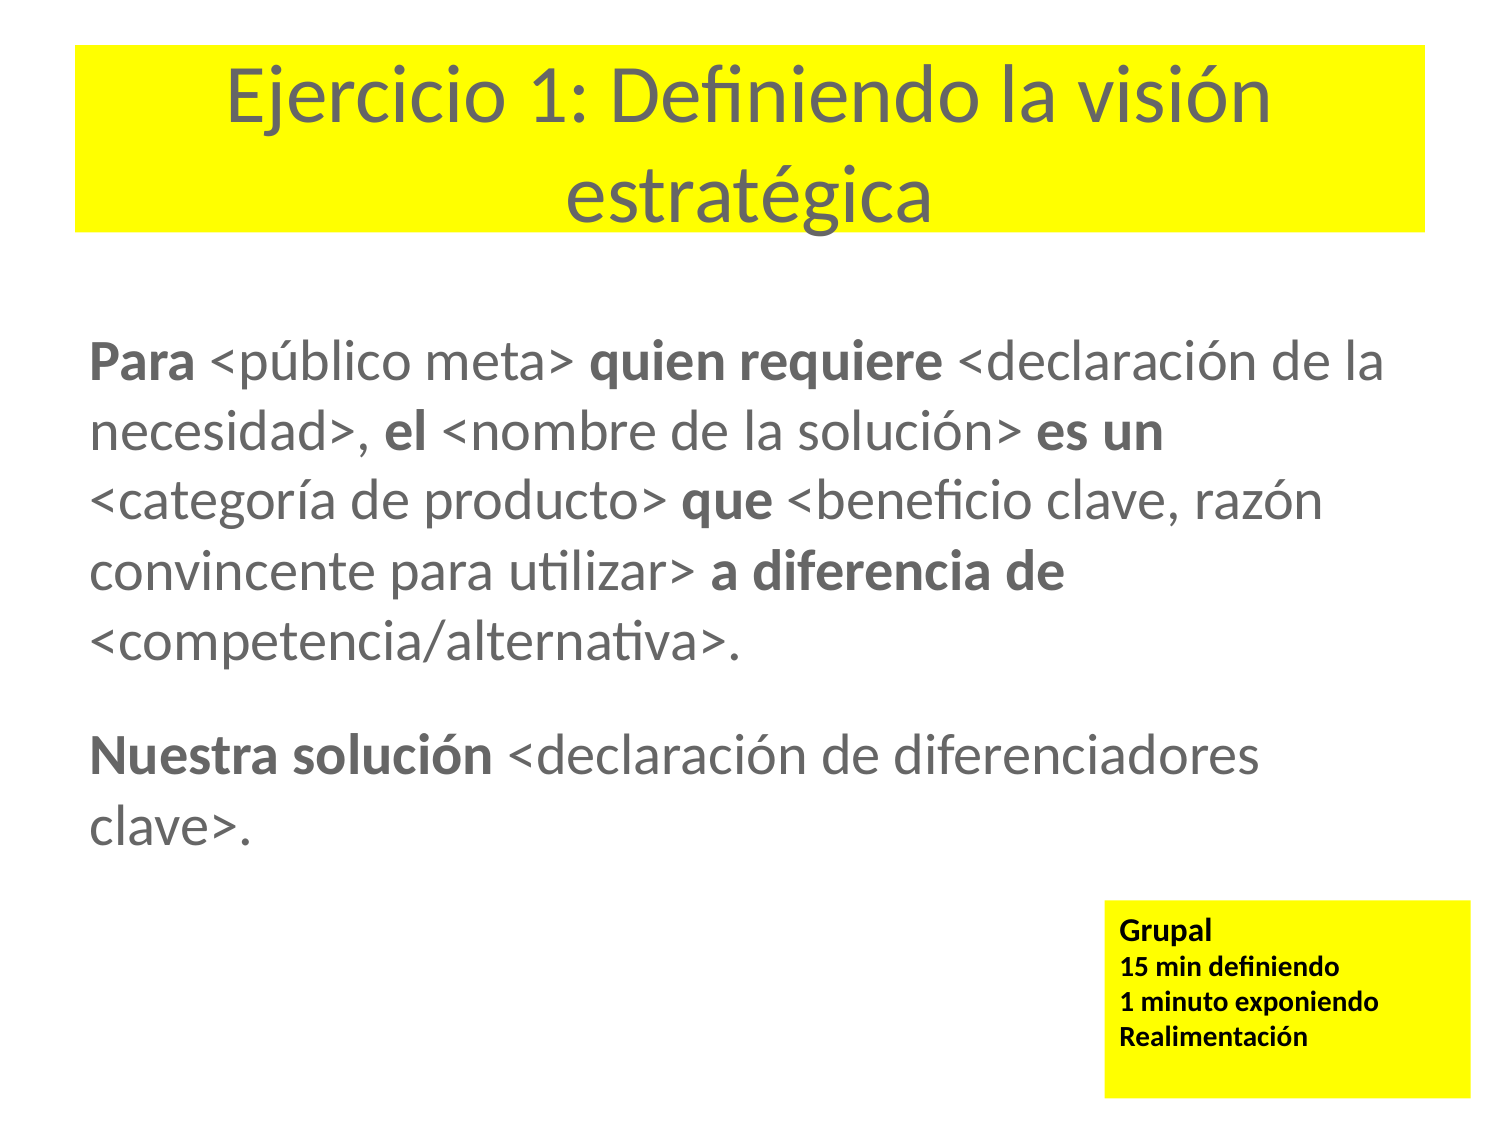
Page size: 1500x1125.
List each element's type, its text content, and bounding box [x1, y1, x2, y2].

text_box Para <público meta> quien requiere <declaración de la necesidad>, el <nombre de la solución> es un <categoría de producto> que <beneficio clave, razón convincente para utilizar> a diferencia de <competencia/alternativa>. Nuestra solución <declaración de diferenciadores clave>. [75, 314, 1425, 941]
text_box Grupal 15 min definiendo 1 minuto exponiendo Realimentación [1104, 900, 1471, 1099]
text_box Ejercicio 1: Definiendo la visión estratégica [75, 45, 1425, 233]
